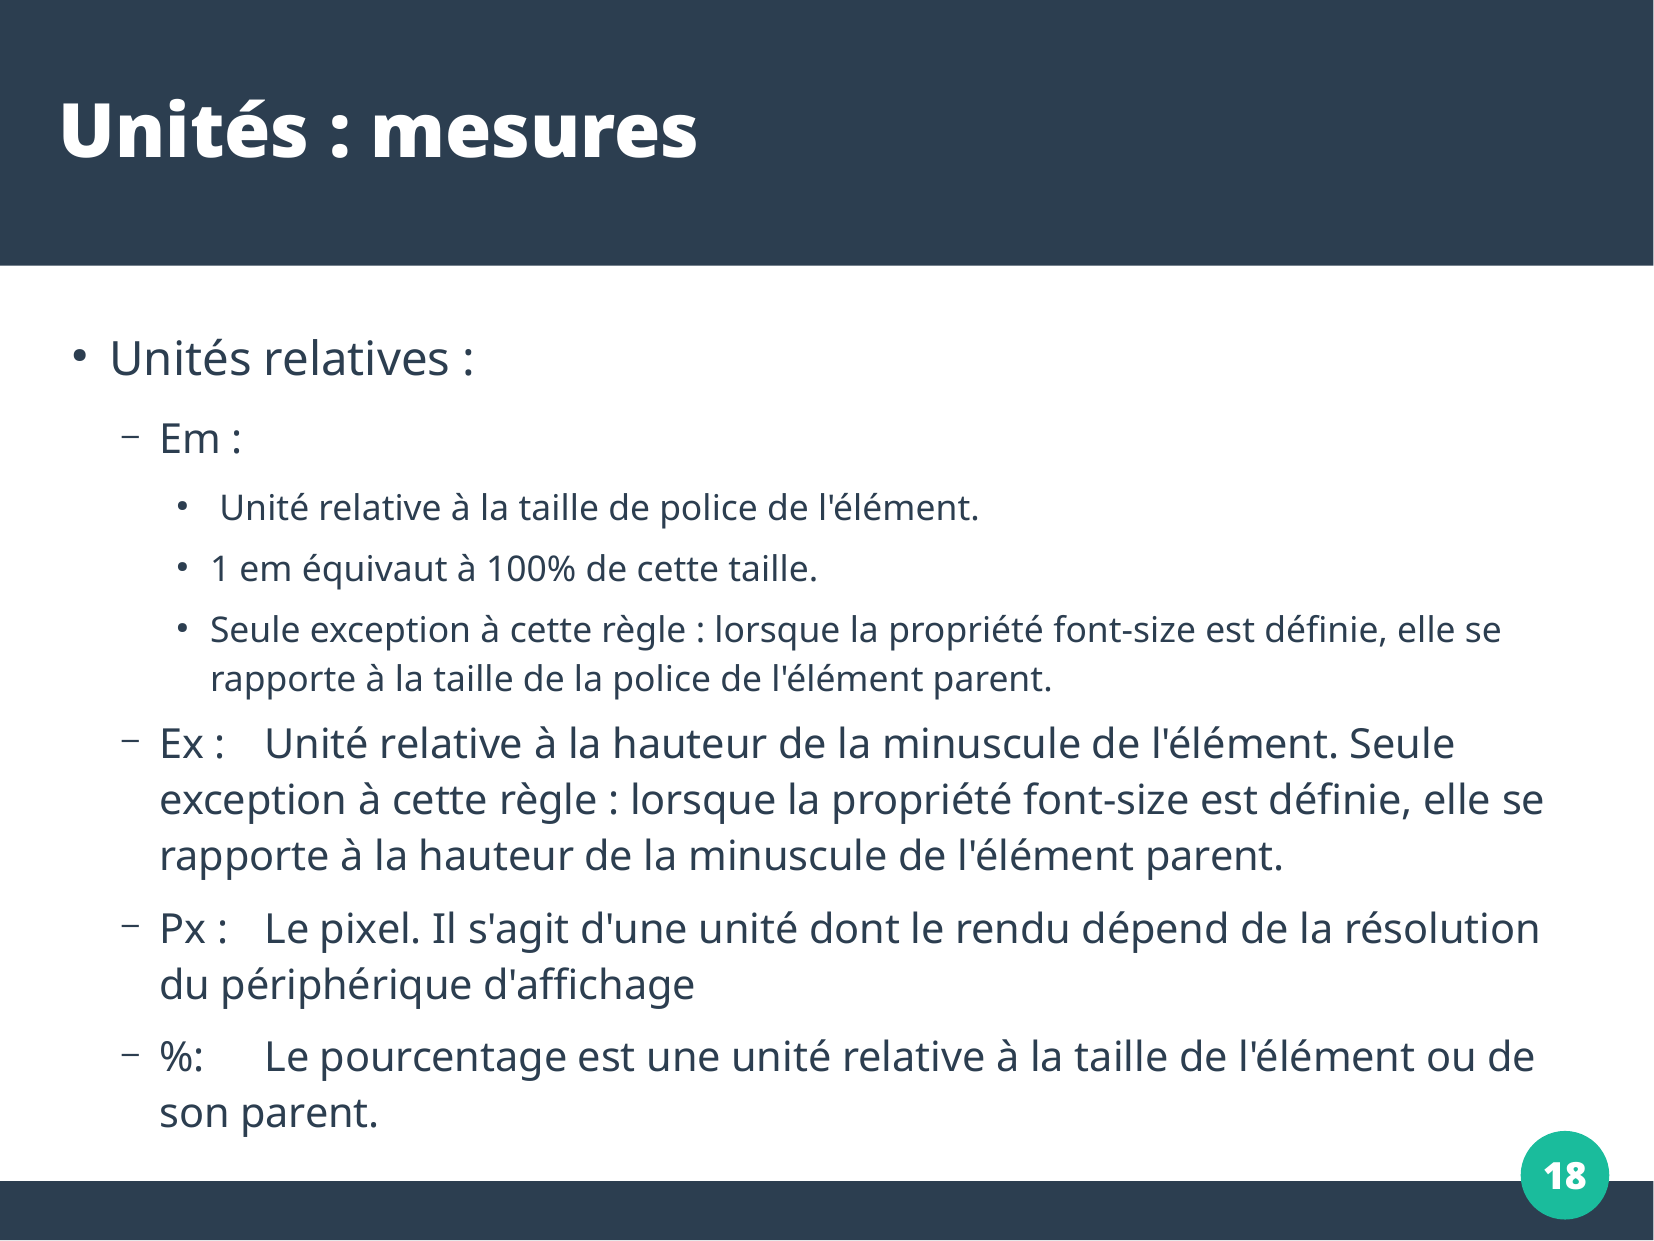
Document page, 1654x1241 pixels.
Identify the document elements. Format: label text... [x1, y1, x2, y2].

list Unités relatives : Em : Unité relative à la taille de police de l'élément. 1 em équivaut à 100% de cette taille. Seule exception à cette règle : lorsque la propriété font-size est définie, elle se rapporte à la taille de la police de l'élément parent. Ex : Unité relative à la hauteur de la minuscule de l'élément. Seule exception à cette règle : lorsque la propriété font-size est définie, elle se rapporte à la hauteur de la minuscule de l'élément parent. Px : Le pixel. Il s'agit d'une unité dont le rendu dépend de la résolution du périphérique d'affichage %: Le pourcentage est une unité relative à la taille de l'élément ou de son parent. [59, 324, 1595, 1152]
title Unités : mesures [59, 49, 1595, 207]
